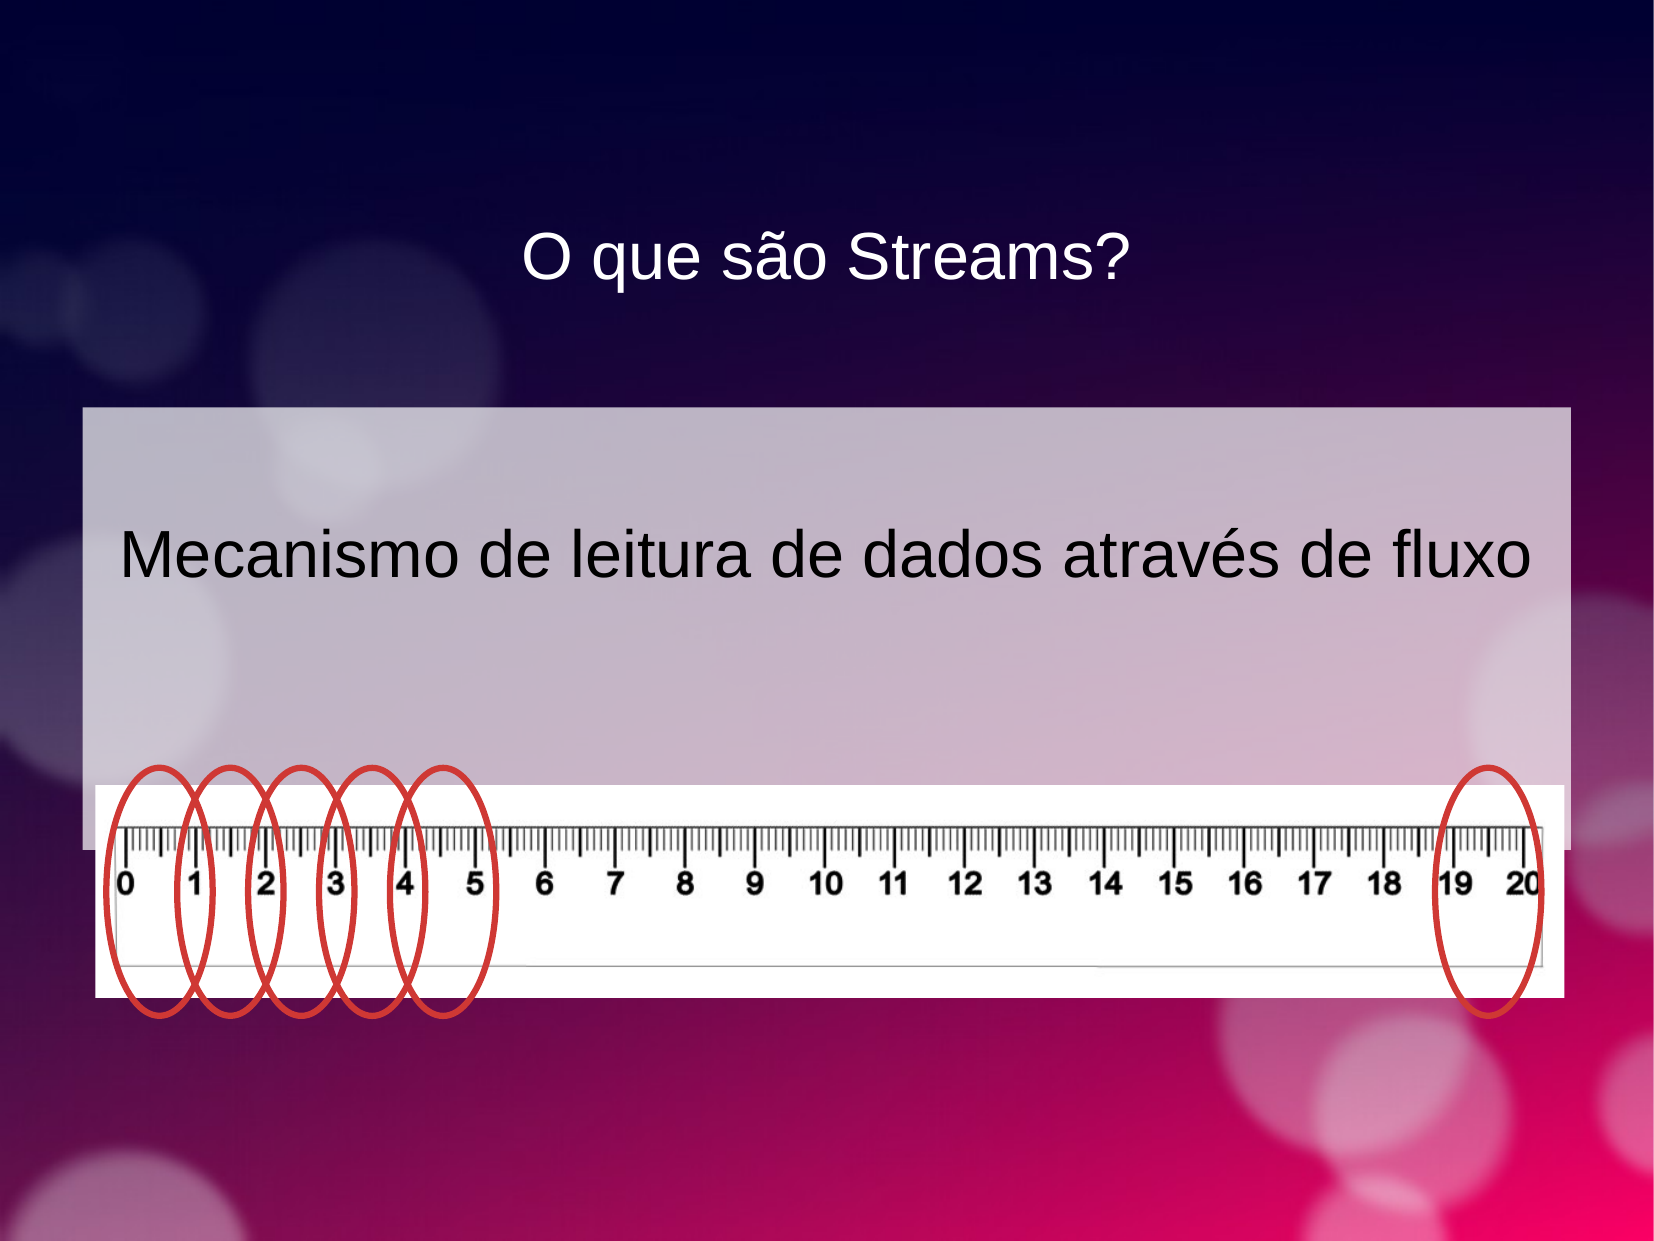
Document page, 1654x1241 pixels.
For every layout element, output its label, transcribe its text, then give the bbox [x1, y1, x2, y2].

picture [0, 0, 1654, 1241]
text_box Mecanismo de leitura de dados através de fluxo [82, 407, 1571, 850]
title O que são Streams? [82, 94, 1571, 407]
